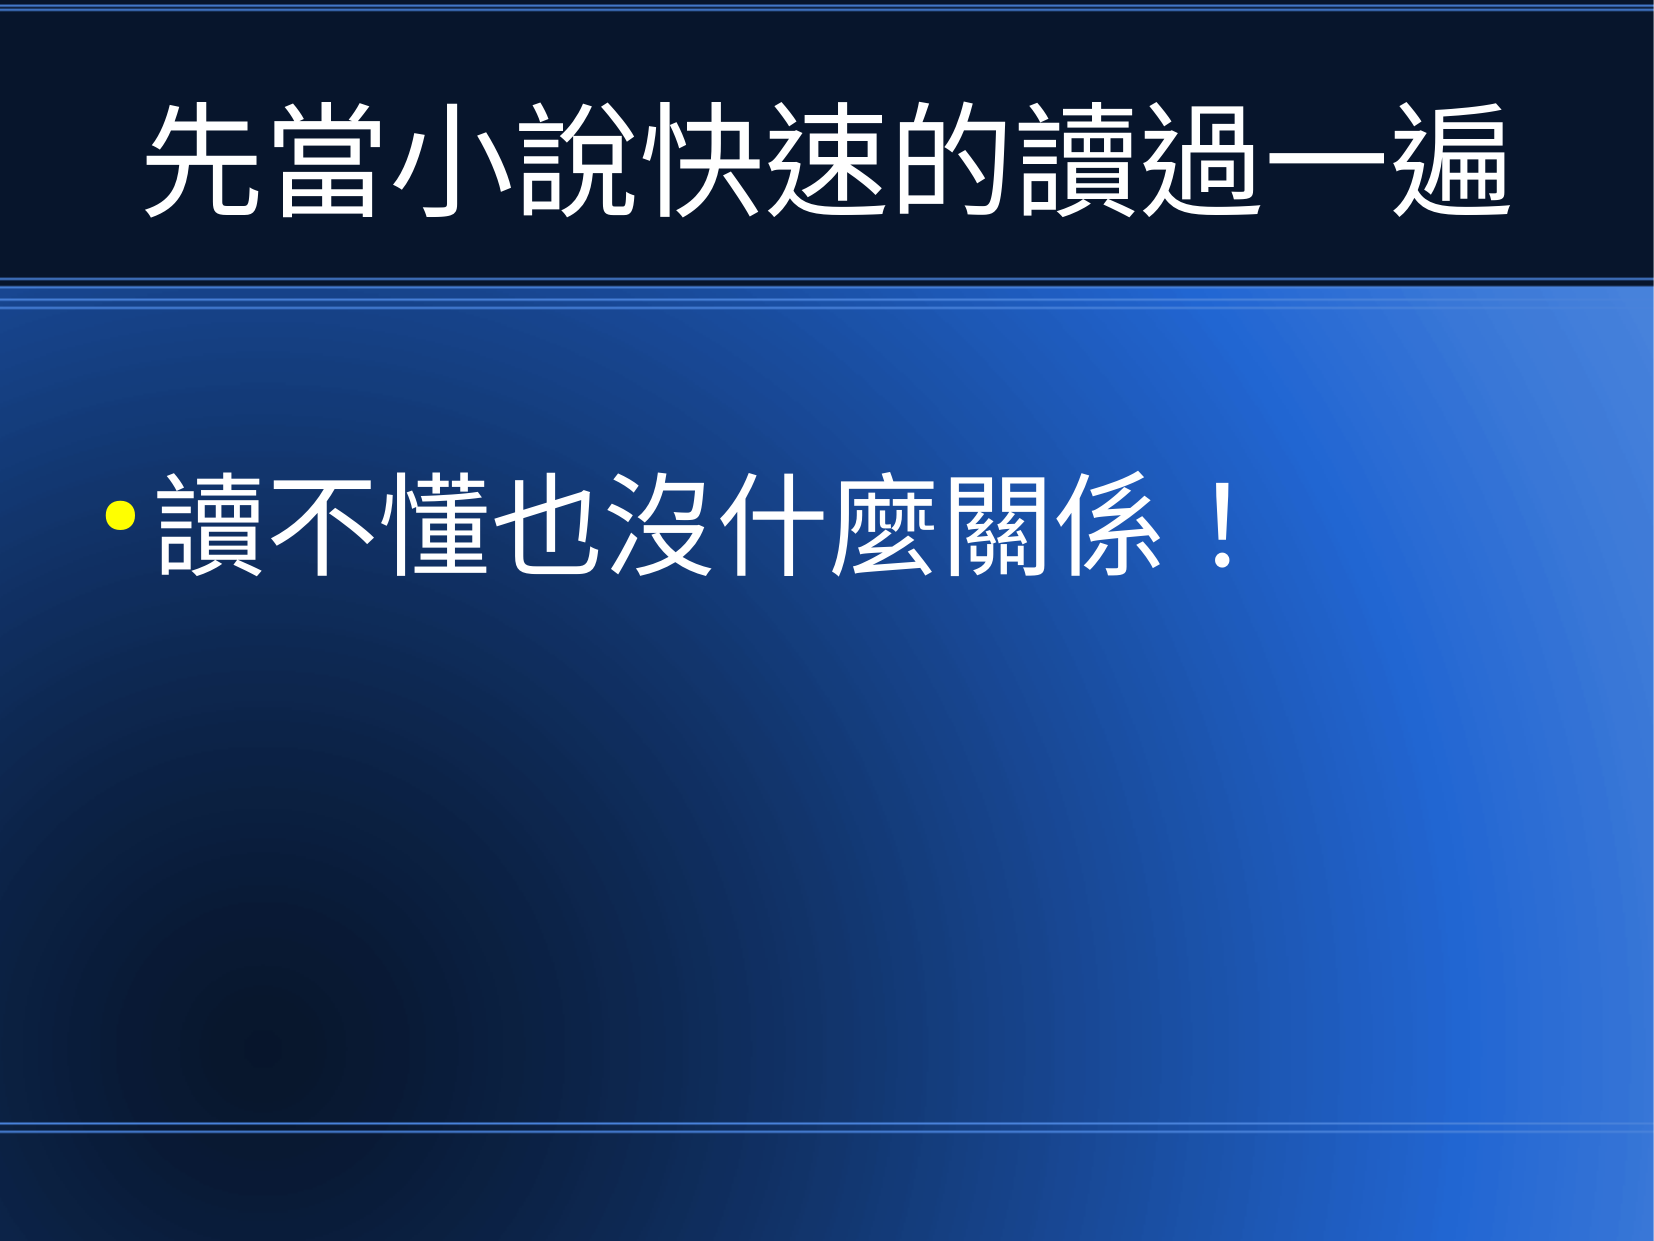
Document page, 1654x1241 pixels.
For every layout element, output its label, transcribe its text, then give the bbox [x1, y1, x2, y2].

picture [0, 0, 1654, 1241]
list 讀不懂也沒什麼關係！ [82, 355, 1571, 1241]
title 先當小說快速的讀過一遍 [82, 49, 1571, 257]
